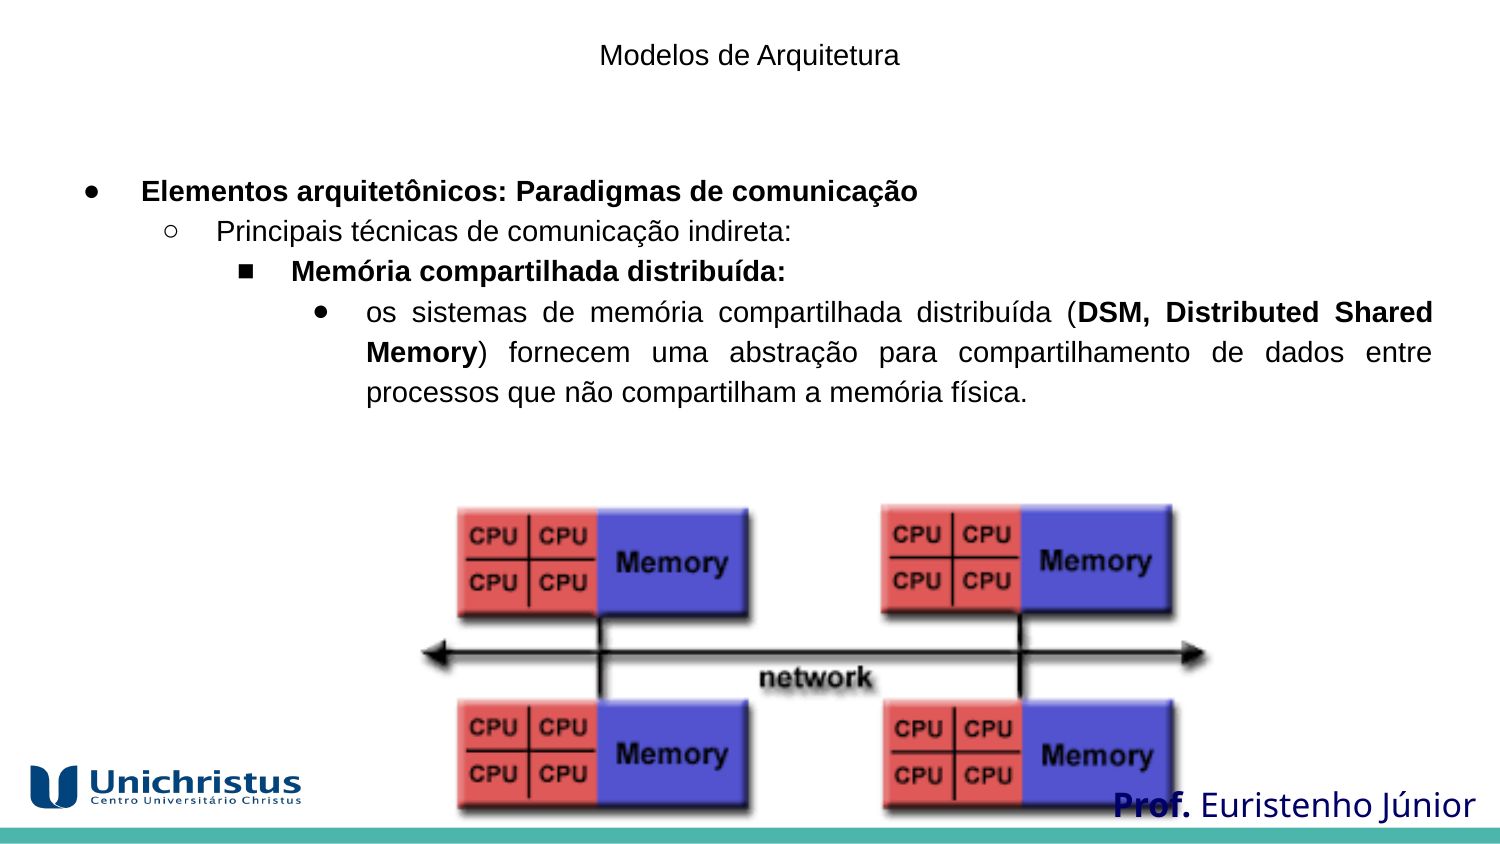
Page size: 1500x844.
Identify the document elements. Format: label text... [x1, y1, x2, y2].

title Modelos de Arquitetura [51, 20, 1449, 137]
text_box Prof. Euristenho Júnior [1097, 773, 1494, 829]
list Elementos arquitetônicos: Paradigmas de comunicação Principais técnicas de comunicação indireta: Memória compartilhada distribuída: os sistemas de memória compartilhada distribuída (DSM, Distributed Shared Memory) fornecem uma abstração para compartilhamento de dados entre processos que não compartilham a memória física. [51, 152, 1449, 750]
picture [410, 500, 1214, 826]
picture [26, 763, 305, 810]
